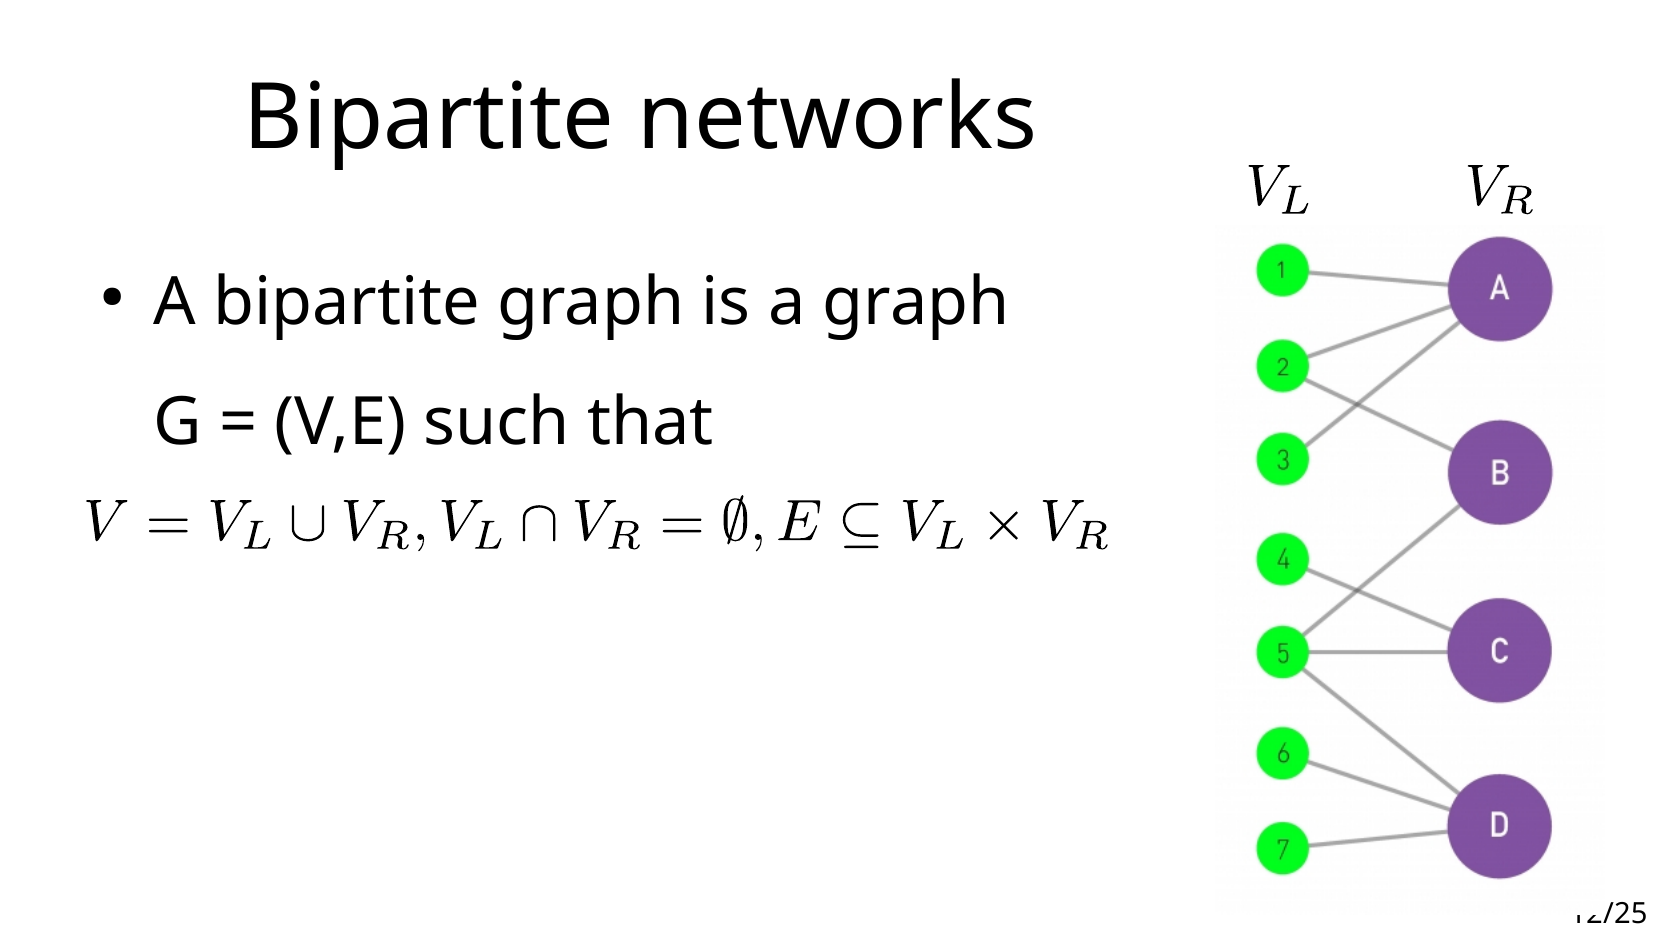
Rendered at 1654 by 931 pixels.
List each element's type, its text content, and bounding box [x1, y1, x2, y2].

text_box [1464, 165, 1534, 215]
title Bipartite networks [82, 1, 1201, 226]
text_box [1245, 165, 1311, 214]
text_box [82, 495, 1109, 552]
list A bipartite graph is a graph G = (V,E) such that [82, 253, 1215, 793]
picture [1215, 225, 1605, 915]
